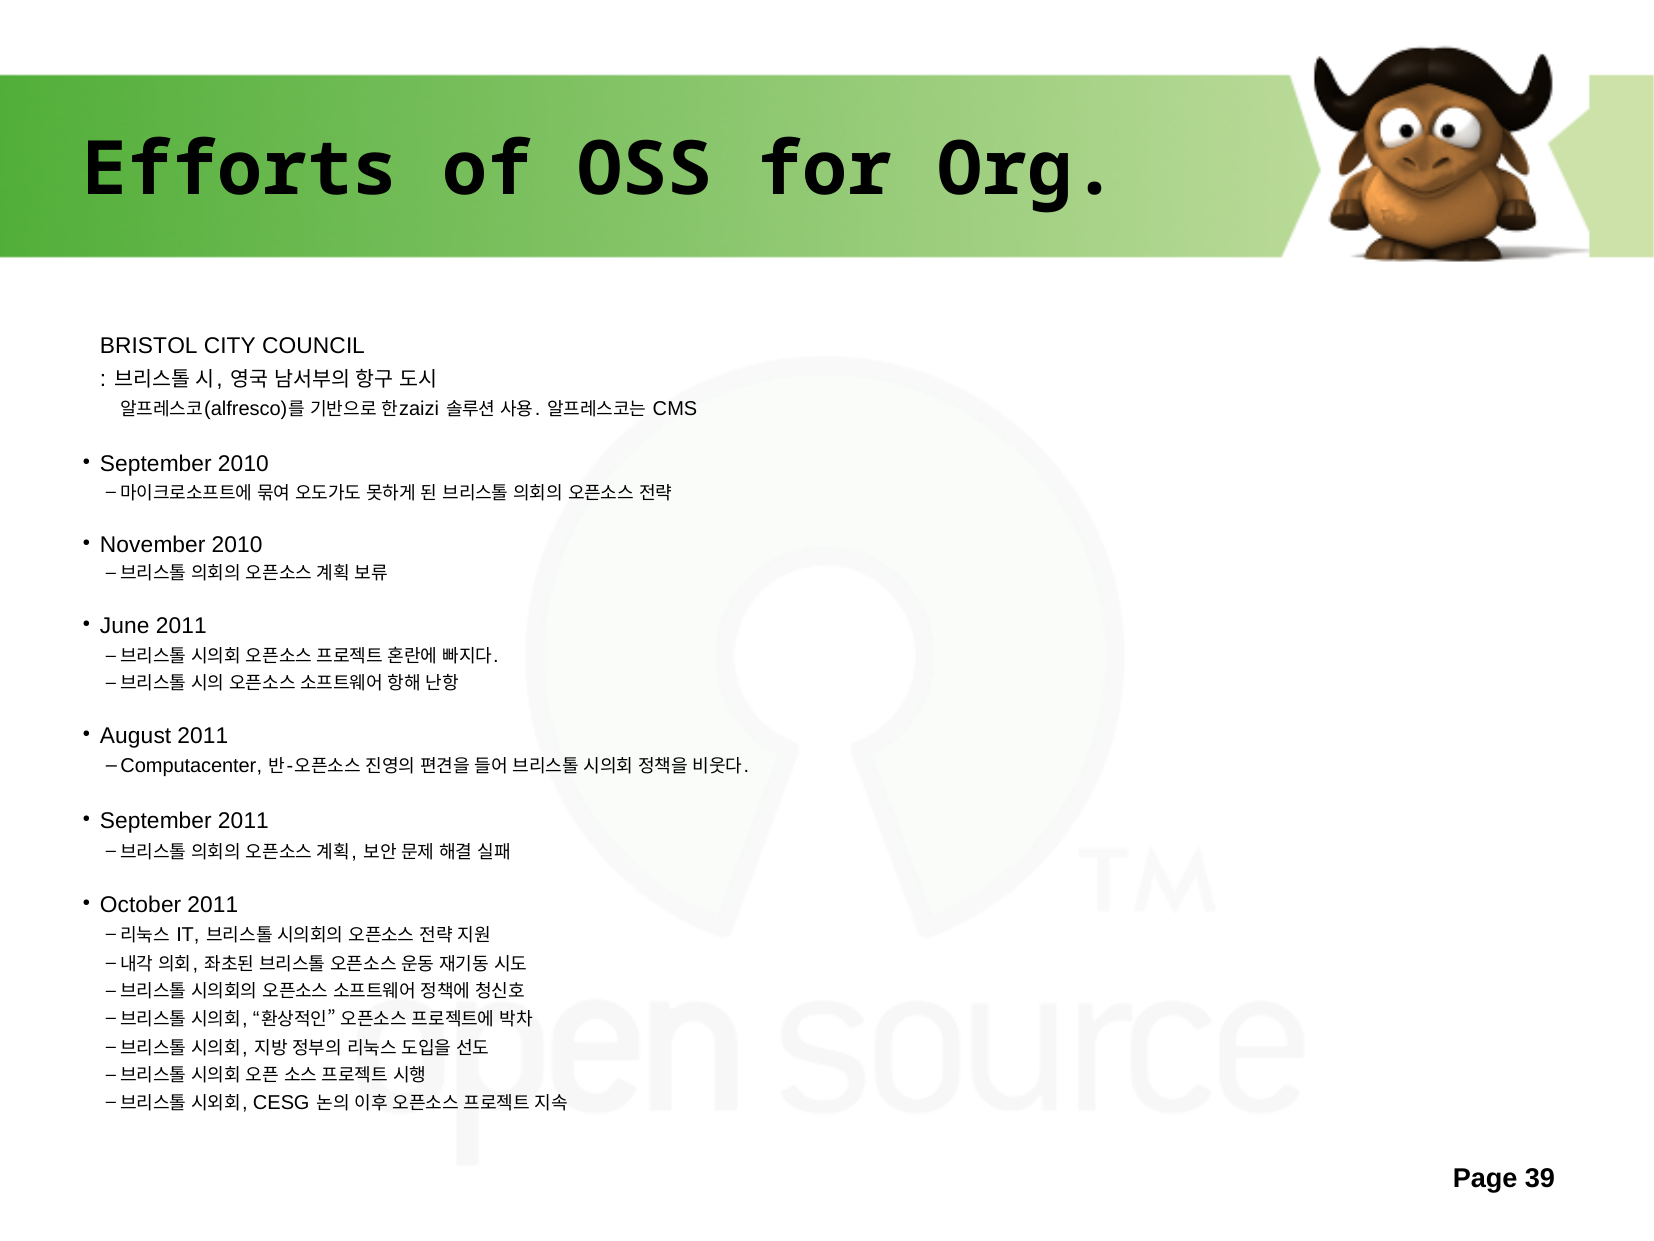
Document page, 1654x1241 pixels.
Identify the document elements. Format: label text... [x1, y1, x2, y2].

picture [0, 0, 1654, 1241]
list BRISTOL CITY COUNCIL : 브리스톨 시, 영국 남서부의 항구 도시 알프레스코(alfresco)를 기반으로 한zaizi 솔루션 사용. 알프레스코는 CMS September 2010 마이크로소프트에 묶여 오도가도 못하게 된 브리스톨 의회의 오픈소스 전략 November 2010 브리스톨 의회의 오픈소스 계획 보류 June 2011 브리스톨 시의회 오픈소스 프로젝트 혼란에 빠지다. 브리스톨 시의 오픈소스 소프트웨어 항해 난항 August 2011 Computacenter, 반-오픈소스 진영의 편견을 들어 브리스톨 시의회 정책을 비웃다. September 2011 브리스톨 의회의 오픈소스 계획, 보안 문제 해결 실패 October 2011 리눅스 IT, 브리스톨 시의회의 오픈소스 전략 지원 내각 의회, 좌초된 브리스톨 오픈소스 운동 재기동 시도 브리스톨 시의회의 오픈소스 소프트웨어 정책에 청신호 브리스톨 시의회, “환상적인” 오픈소스 프로젝트에 박차 브리스톨 시의회, 지방 정부의 리눅스 도입을 선도 브리스톨 시의회 오픈 소스 프로젝트 시행 브리스톨 시외회, CESG 논의 이후 오픈소스 프로젝트 지속 [82, 330, 1571, 1134]
title Efforts of OSS for Org. [82, 61, 1571, 269]
